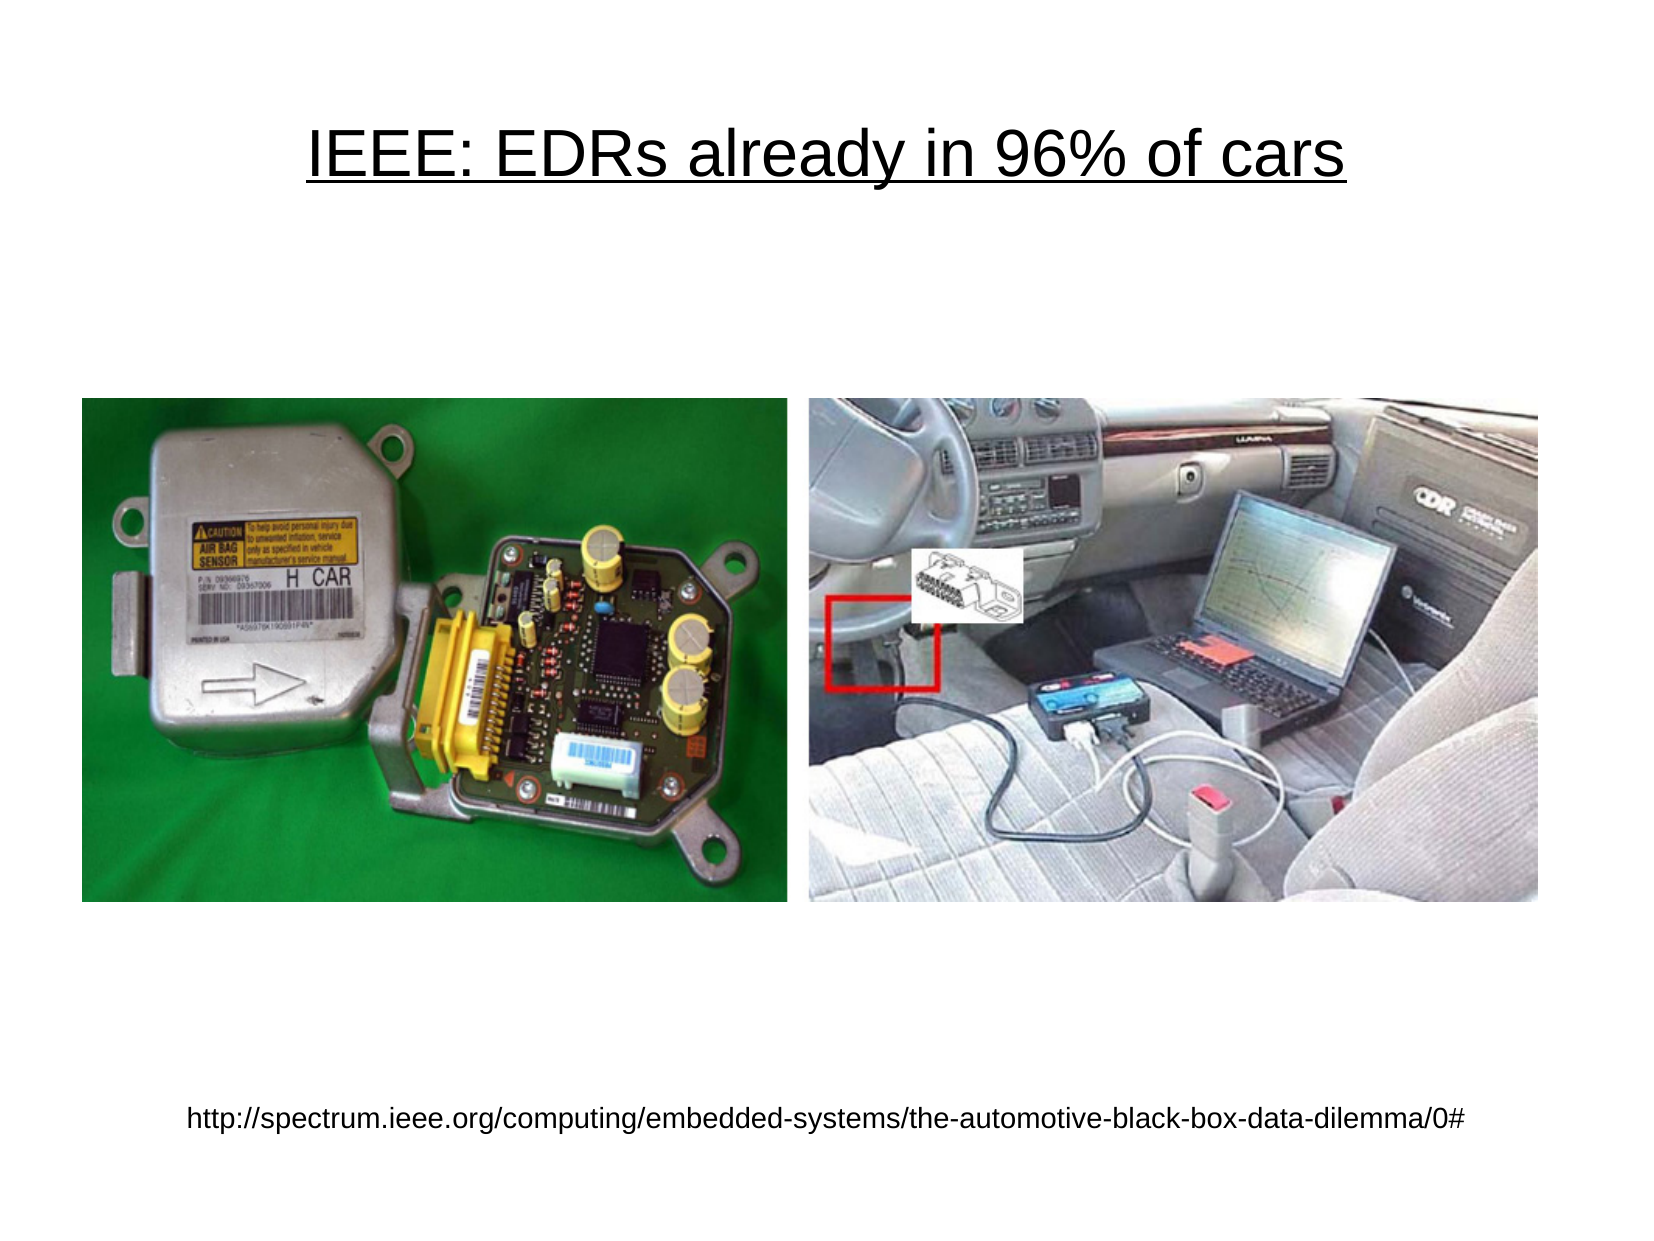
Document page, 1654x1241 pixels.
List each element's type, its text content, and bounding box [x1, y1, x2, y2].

title IEEE: EDRs already in 96% of cars [82, 49, 1571, 257]
picture [82, 398, 1538, 902]
text_box http://spectrum.ieee.org/computing/embedded-systems/the-automotive-black-box-data-dilemma/0# [171, 1095, 1482, 1143]
